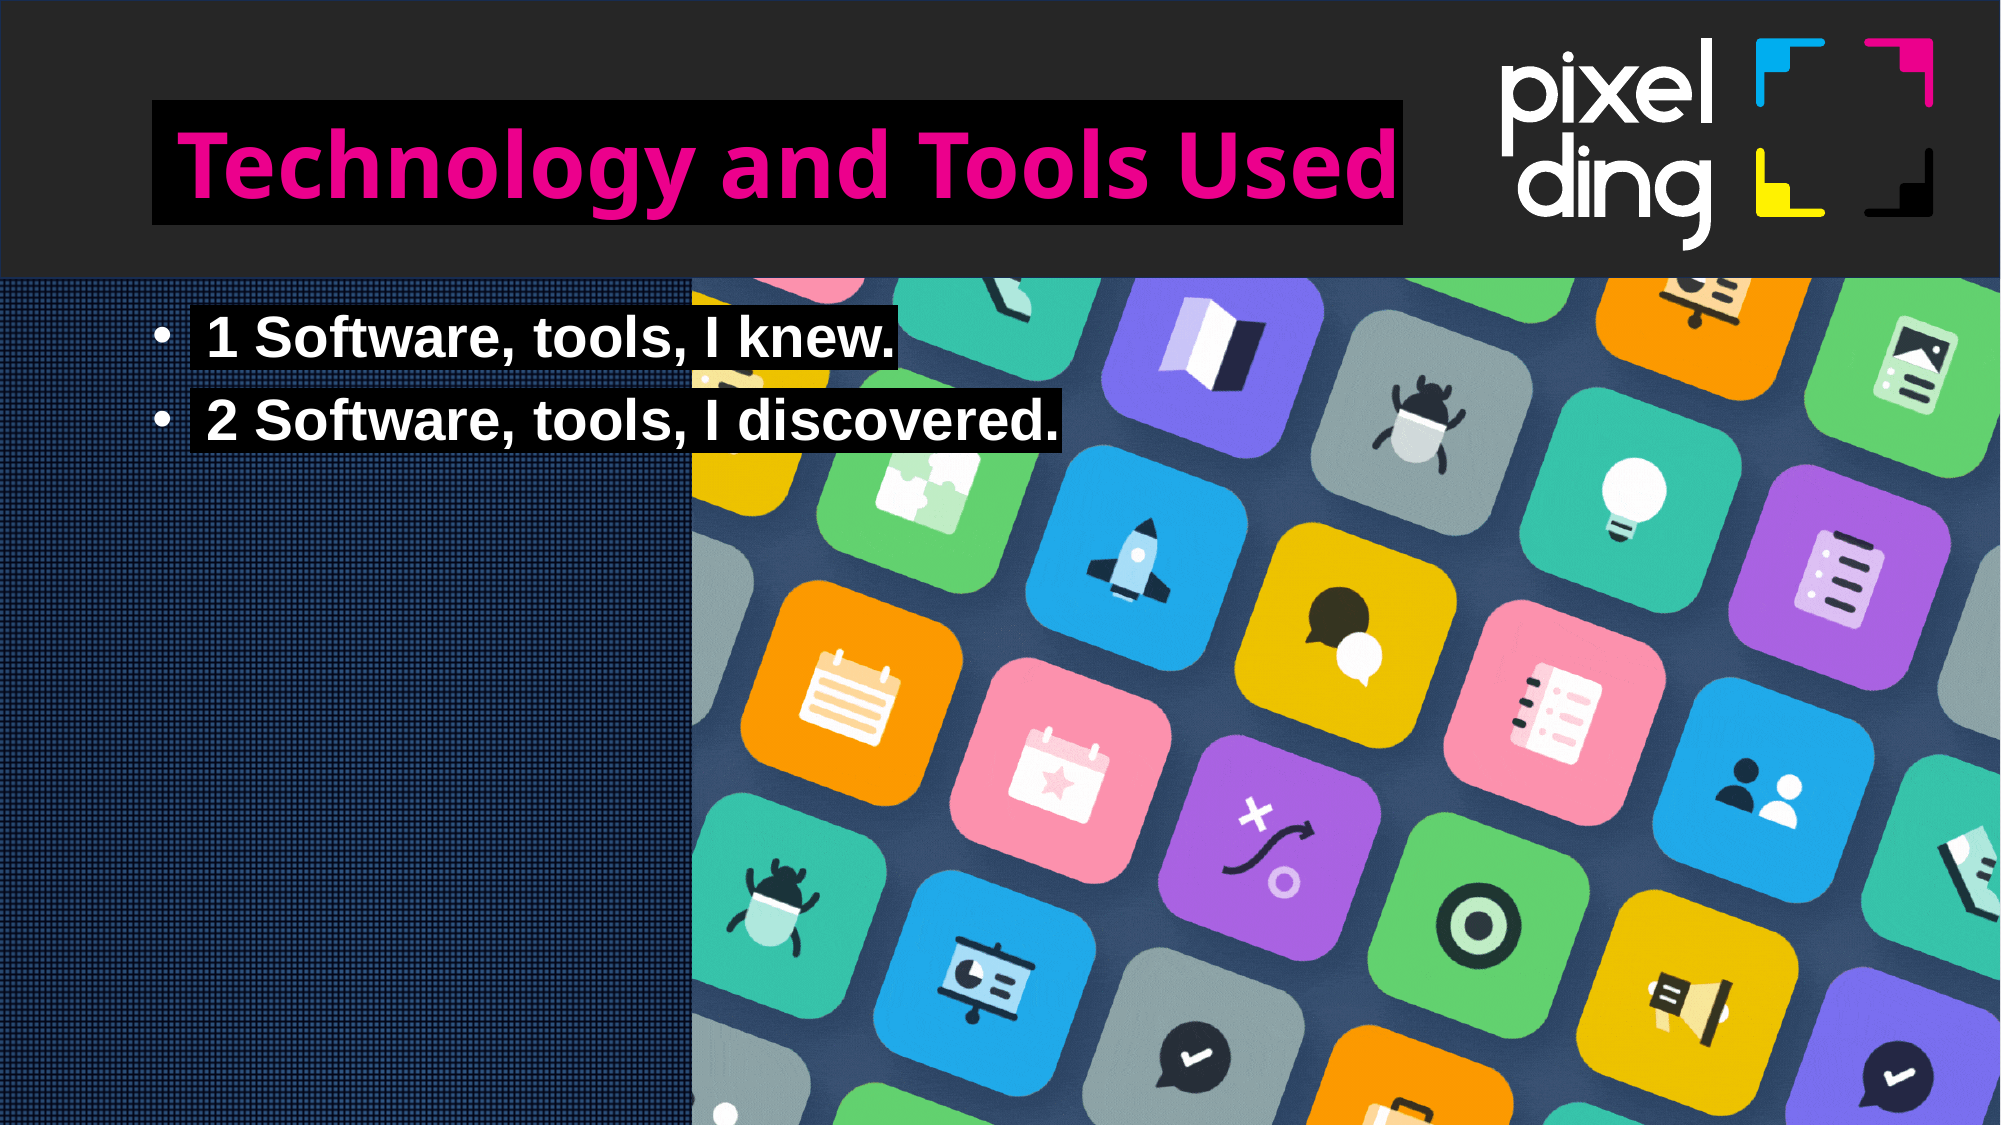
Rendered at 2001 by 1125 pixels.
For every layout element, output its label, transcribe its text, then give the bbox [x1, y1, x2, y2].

list 1 Software, tools, I knew. 2 Software, tools, I discovered. [137, 299, 1863, 1014]
title Technology and Tools Used [137, 59, 1863, 278]
picture [692, 278, 2000, 1125]
